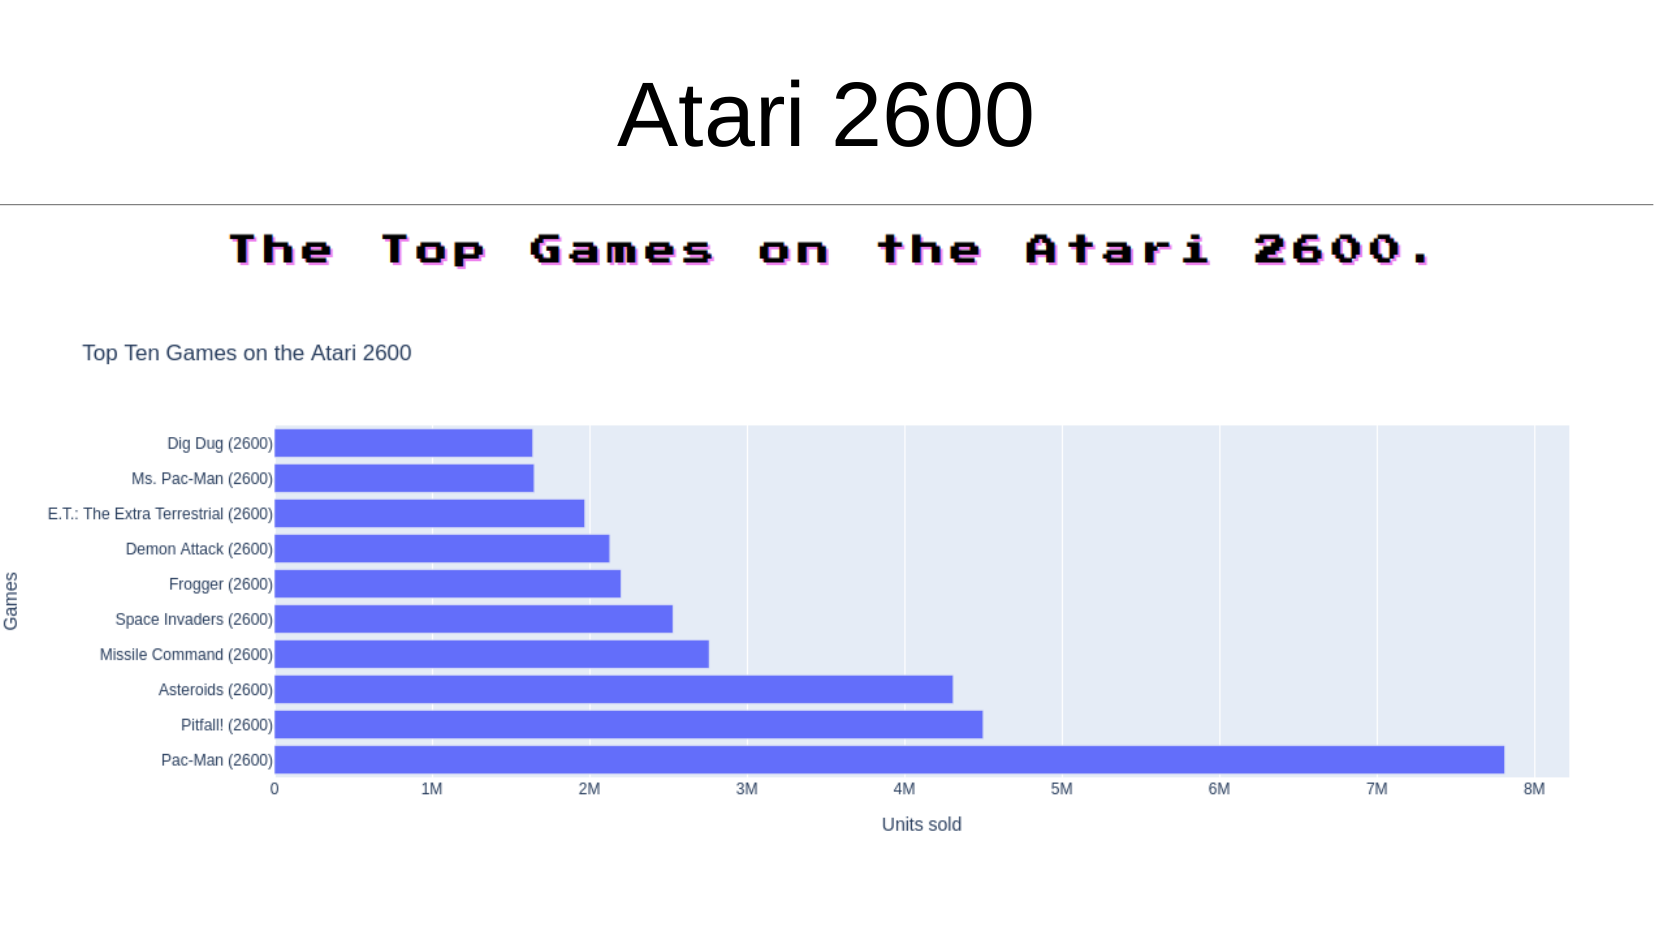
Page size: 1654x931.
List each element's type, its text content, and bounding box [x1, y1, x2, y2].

title Atari 2600 [82, 37, 1571, 193]
picture [0, 204, 1654, 857]
